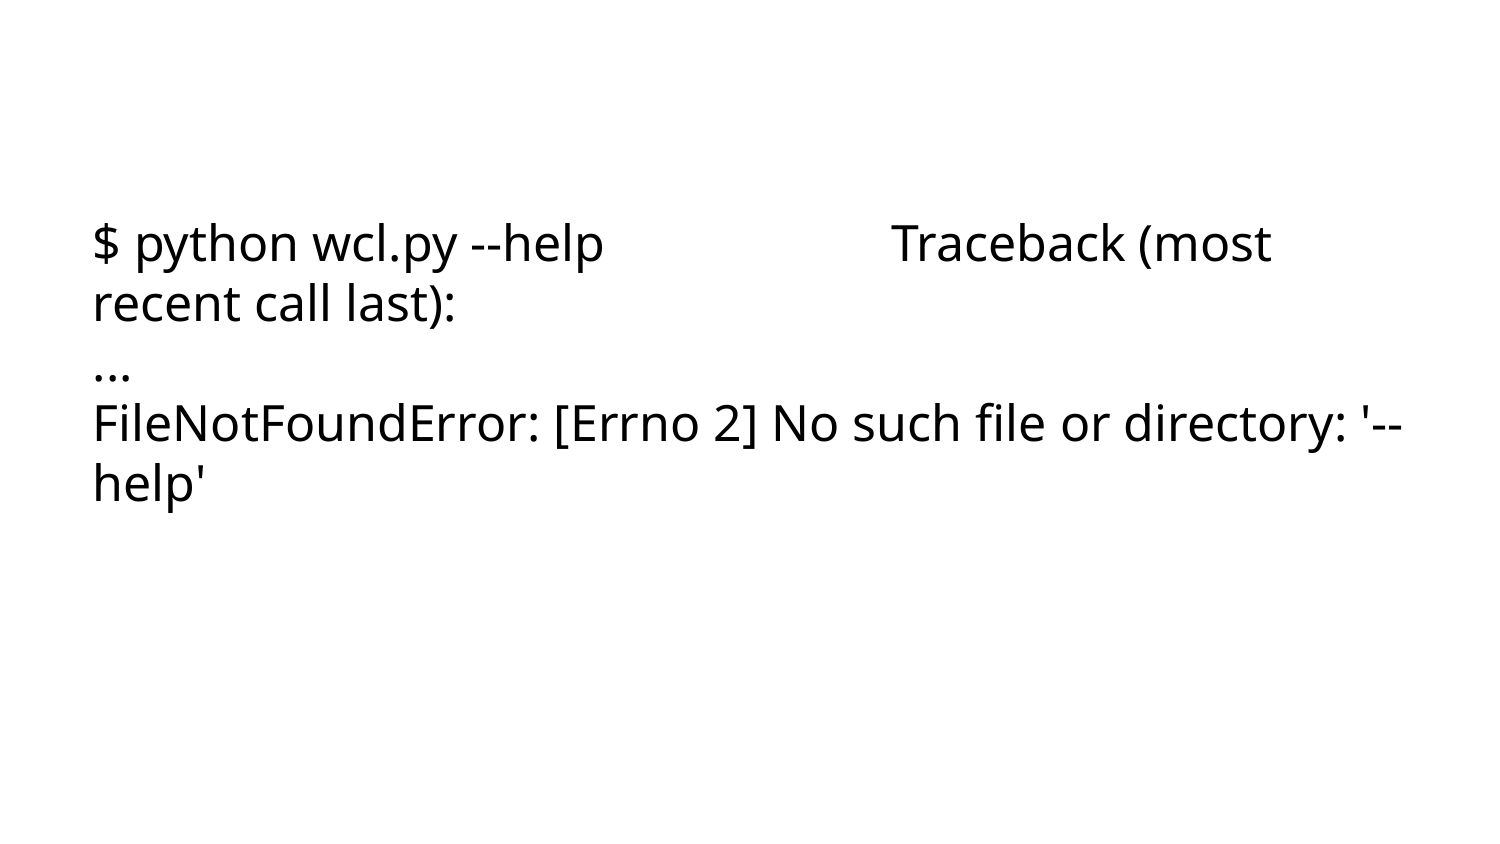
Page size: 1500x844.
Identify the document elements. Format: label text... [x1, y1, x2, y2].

title $ python wcl.py --help Traceback (most recent call last): ... FileNotFoundError: [Errno 2] No such file or directory: '--help' [77, 44, 1423, 799]
